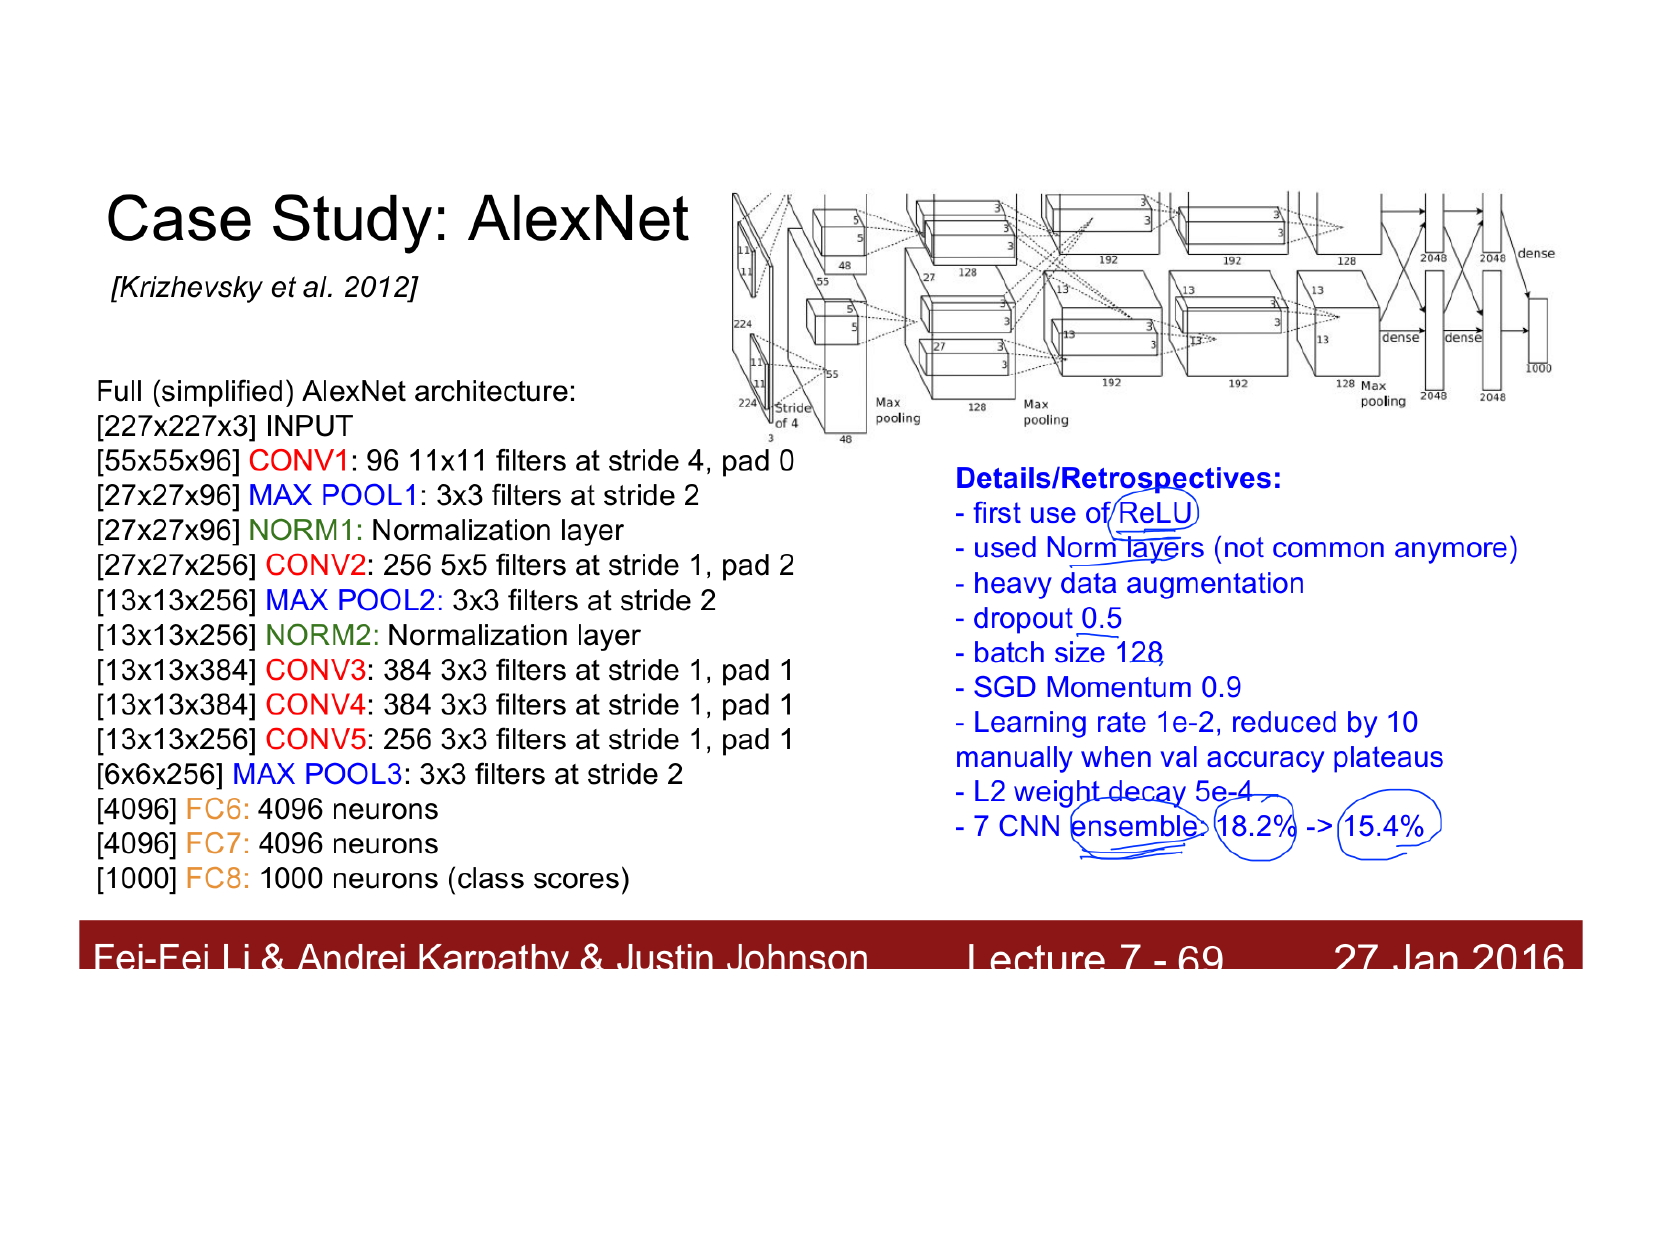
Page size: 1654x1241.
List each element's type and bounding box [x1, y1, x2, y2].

picture [79, 177, 1583, 969]
